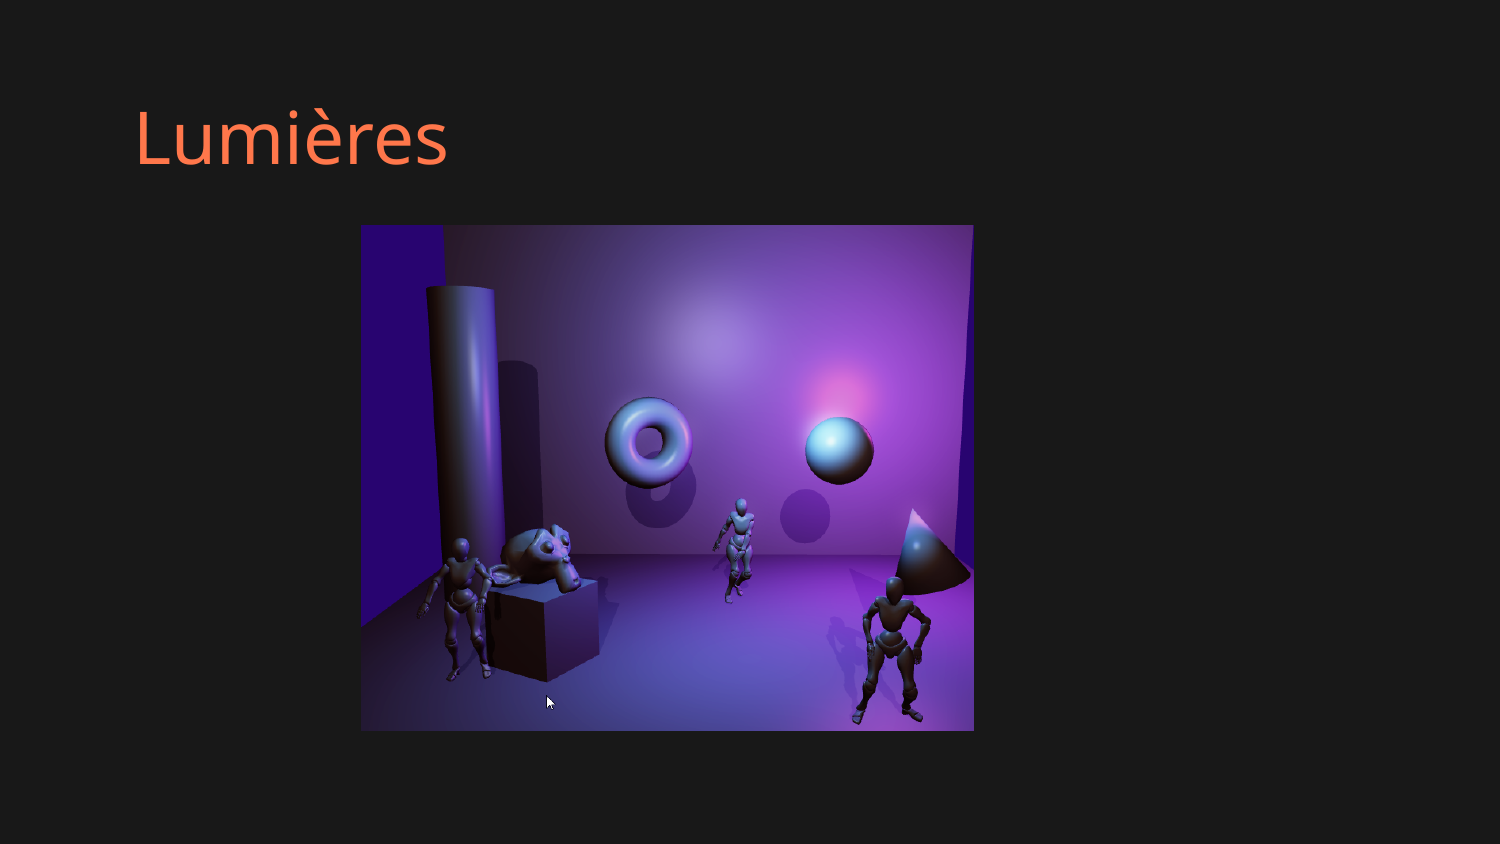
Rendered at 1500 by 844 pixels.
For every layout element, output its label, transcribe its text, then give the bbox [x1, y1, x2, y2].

picture [361, 225, 974, 731]
title Lumières [118, 88, 1382, 183]
